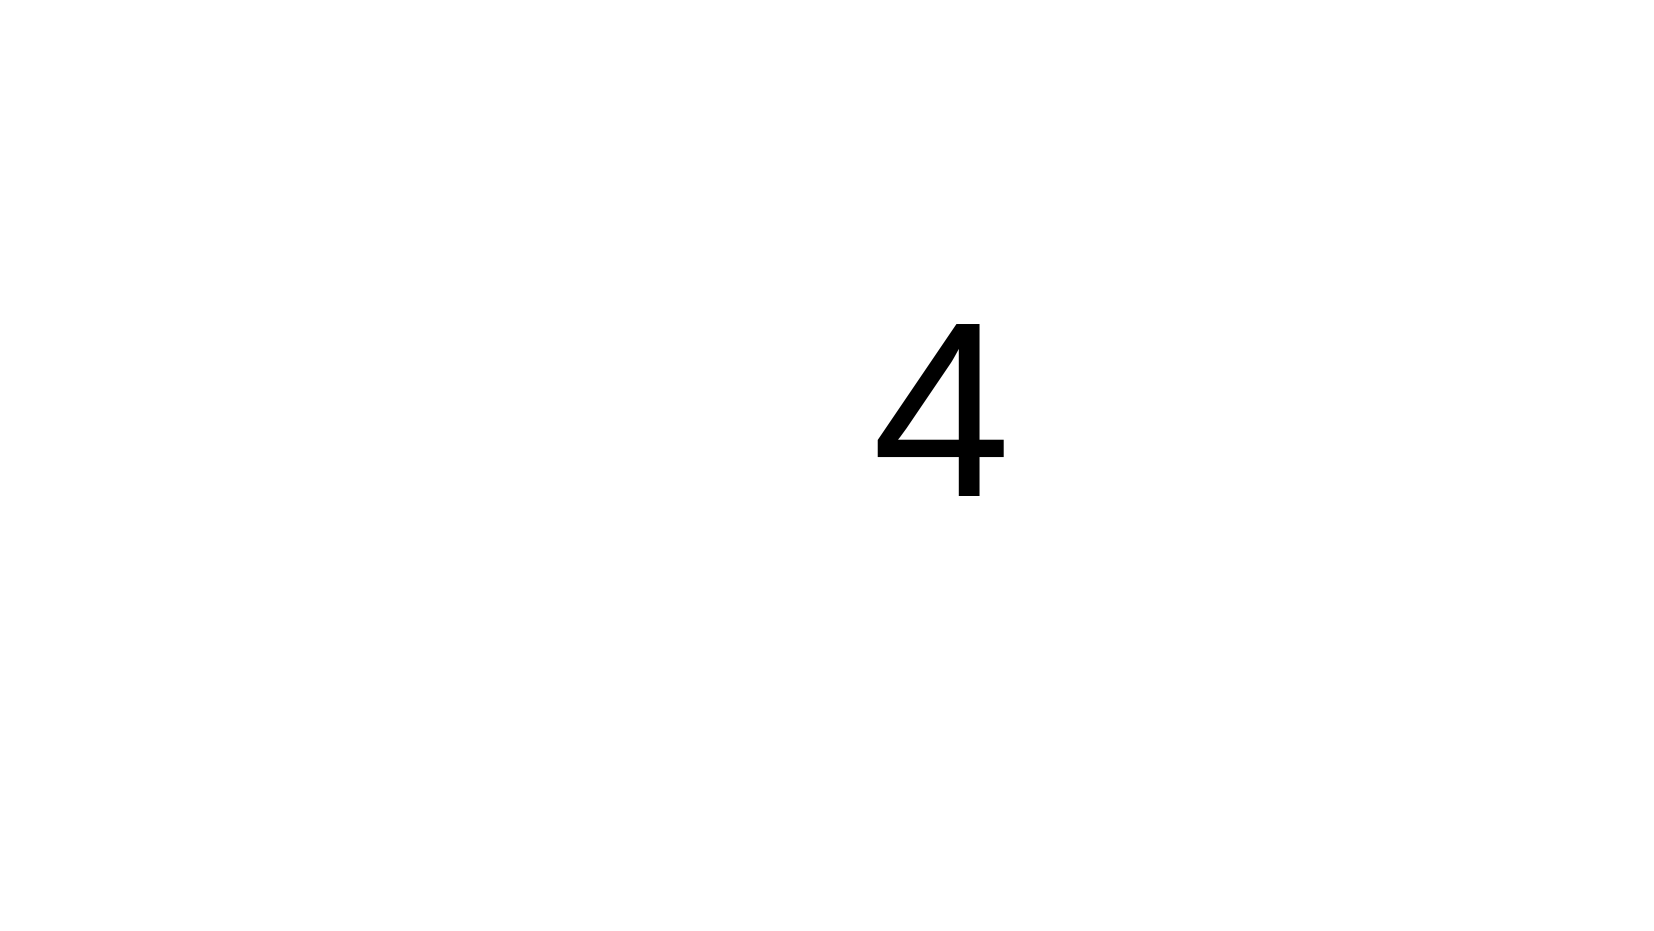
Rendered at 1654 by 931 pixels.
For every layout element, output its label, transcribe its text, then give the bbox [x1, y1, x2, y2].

title 4 [474, 250, 1409, 571]
